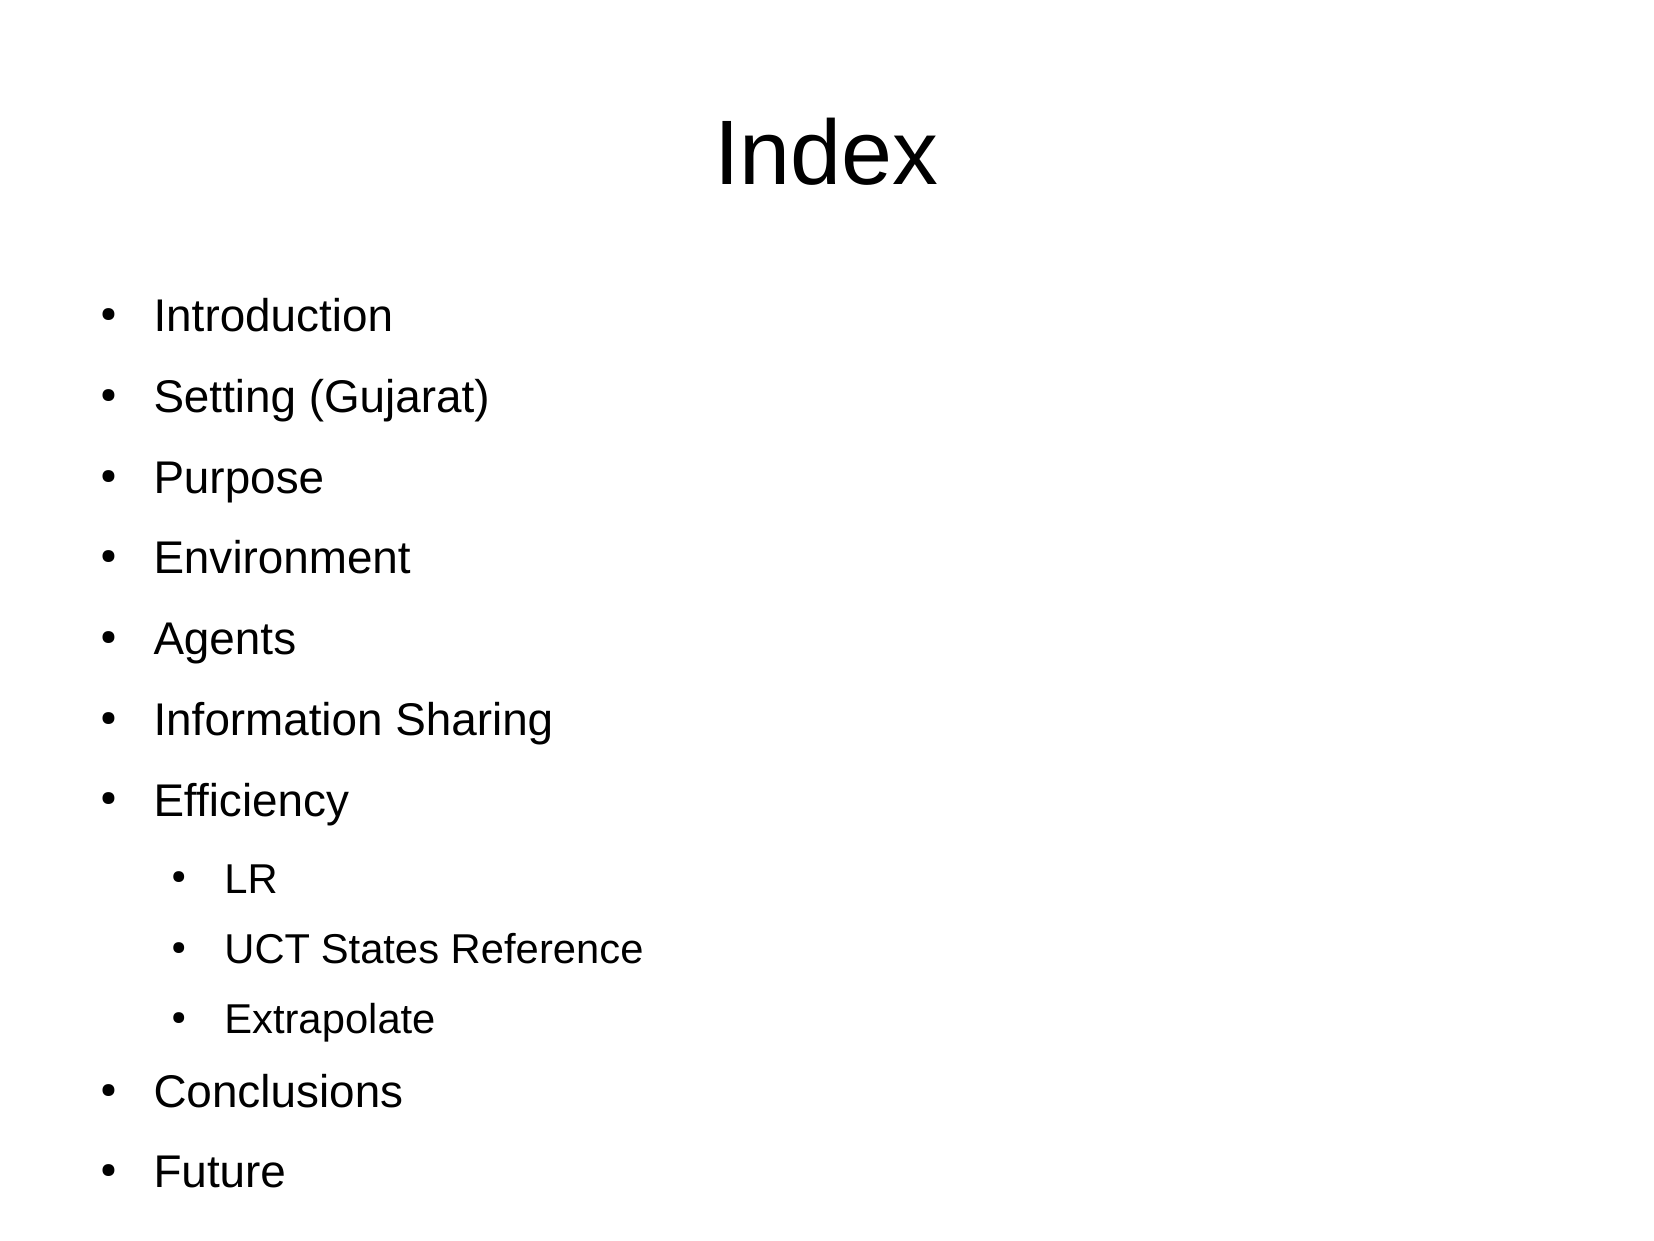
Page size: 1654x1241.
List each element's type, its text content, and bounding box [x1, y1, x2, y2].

title Index [82, 49, 1571, 257]
list Introduction Setting (Gujarat) Purpose Environment Agents Information Sharing Efficiency LR UCT States Reference Extrapolate Conclusions Future [82, 290, 1571, 1241]
